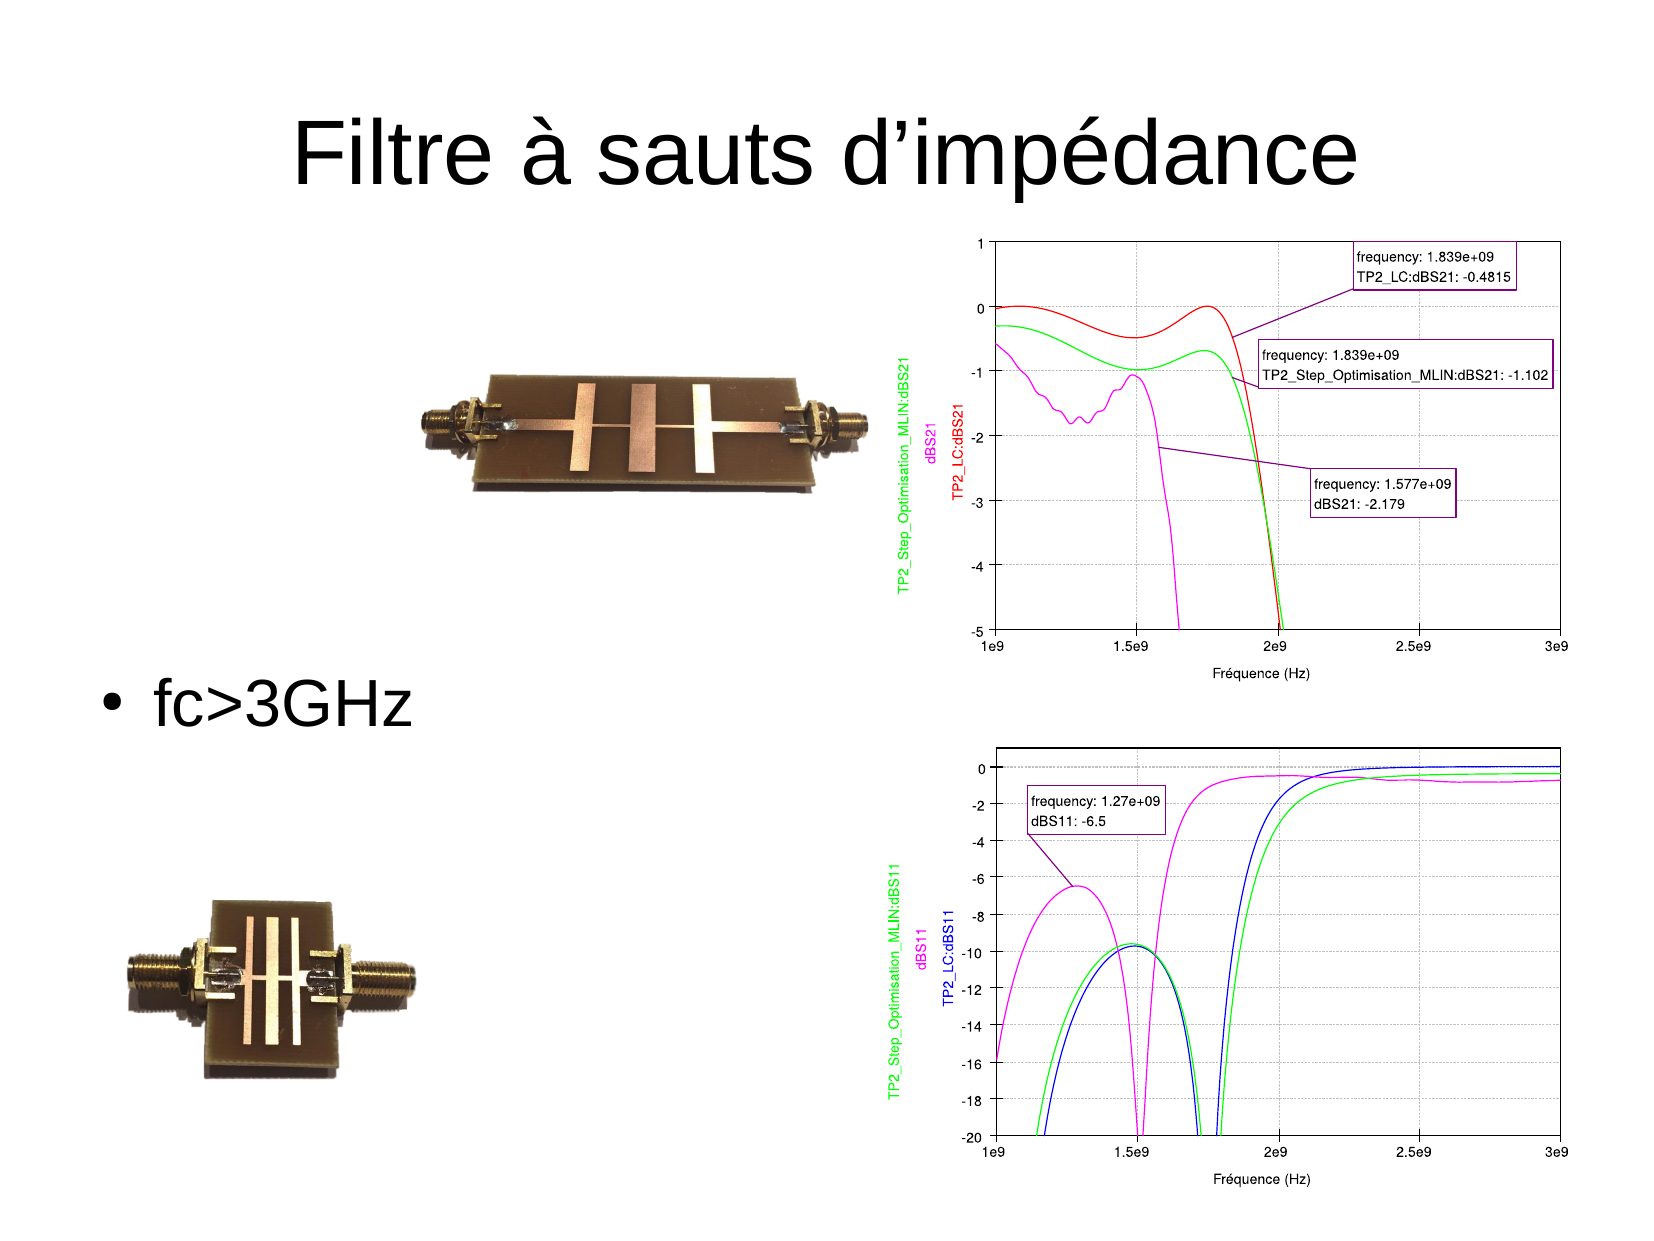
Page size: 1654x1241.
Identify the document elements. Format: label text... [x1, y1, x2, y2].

picture [888, 747, 1568, 1188]
picture [99, 1009, 443, 1117]
list fc>3GHz [82, 665, 562, 1009]
title Filtre à sauts d’impédance [82, 49, 1571, 257]
picture [377, 238, 1568, 682]
